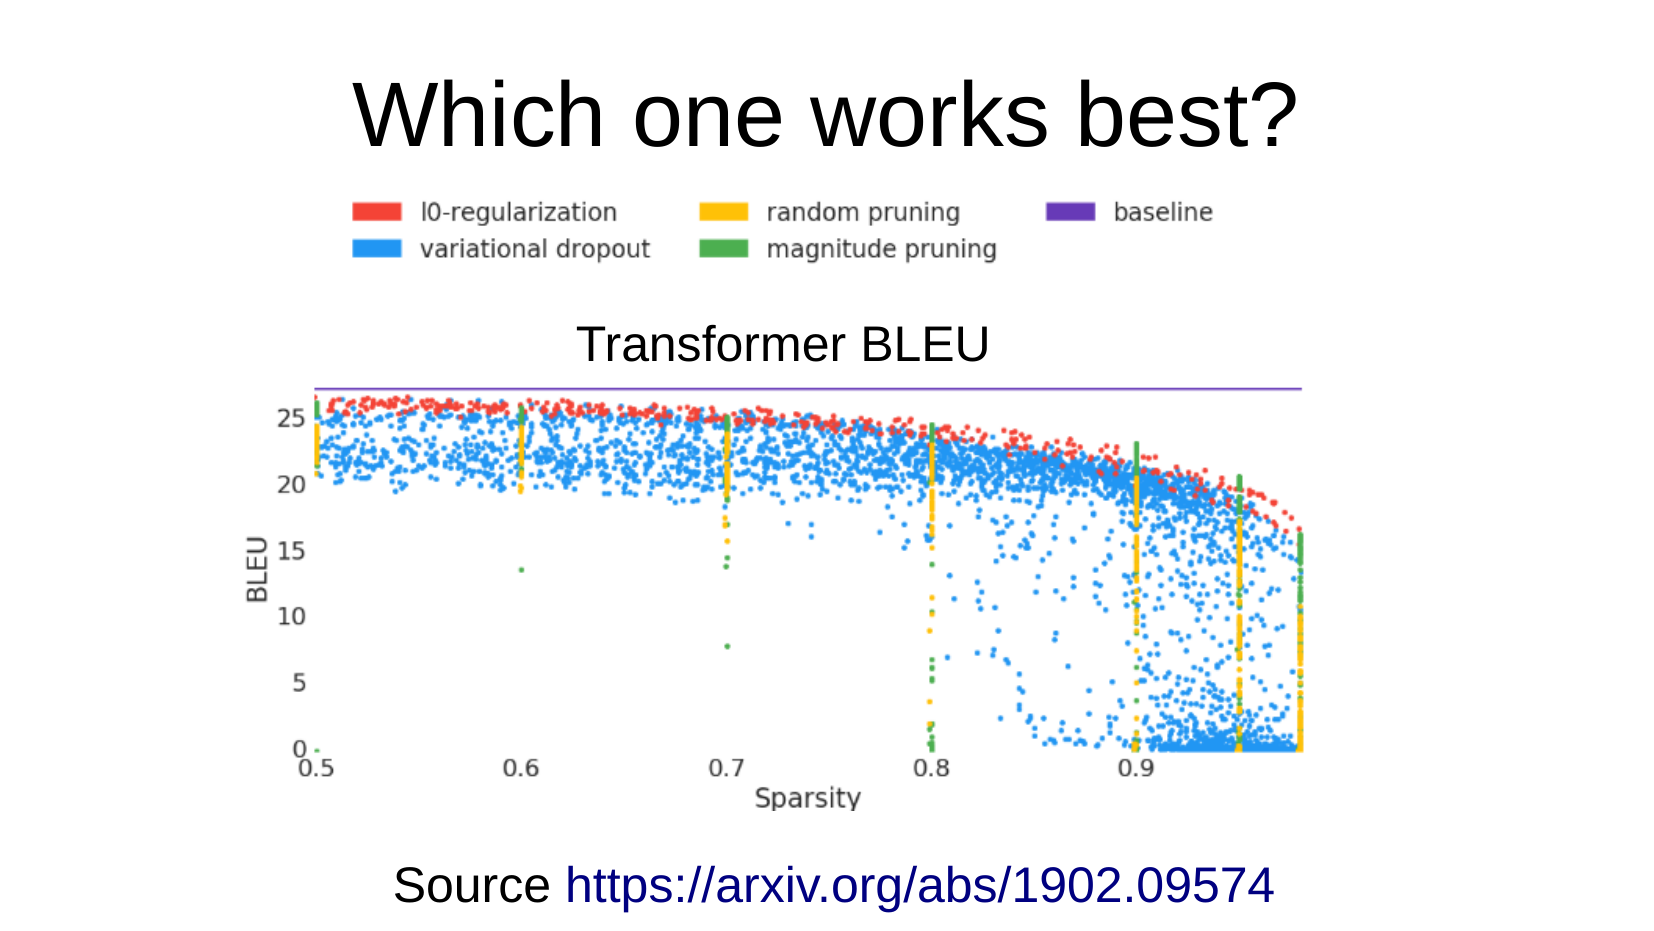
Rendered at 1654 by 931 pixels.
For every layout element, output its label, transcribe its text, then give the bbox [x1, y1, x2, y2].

picture [238, 385, 1346, 811]
subtitle Source https://arxiv.org/abs/1902.09574 [200, 776, 1469, 931]
text_box Transformer BLEU [561, 308, 1118, 491]
picture [337, 191, 1224, 272]
title Which one works best? [82, 37, 1571, 193]
